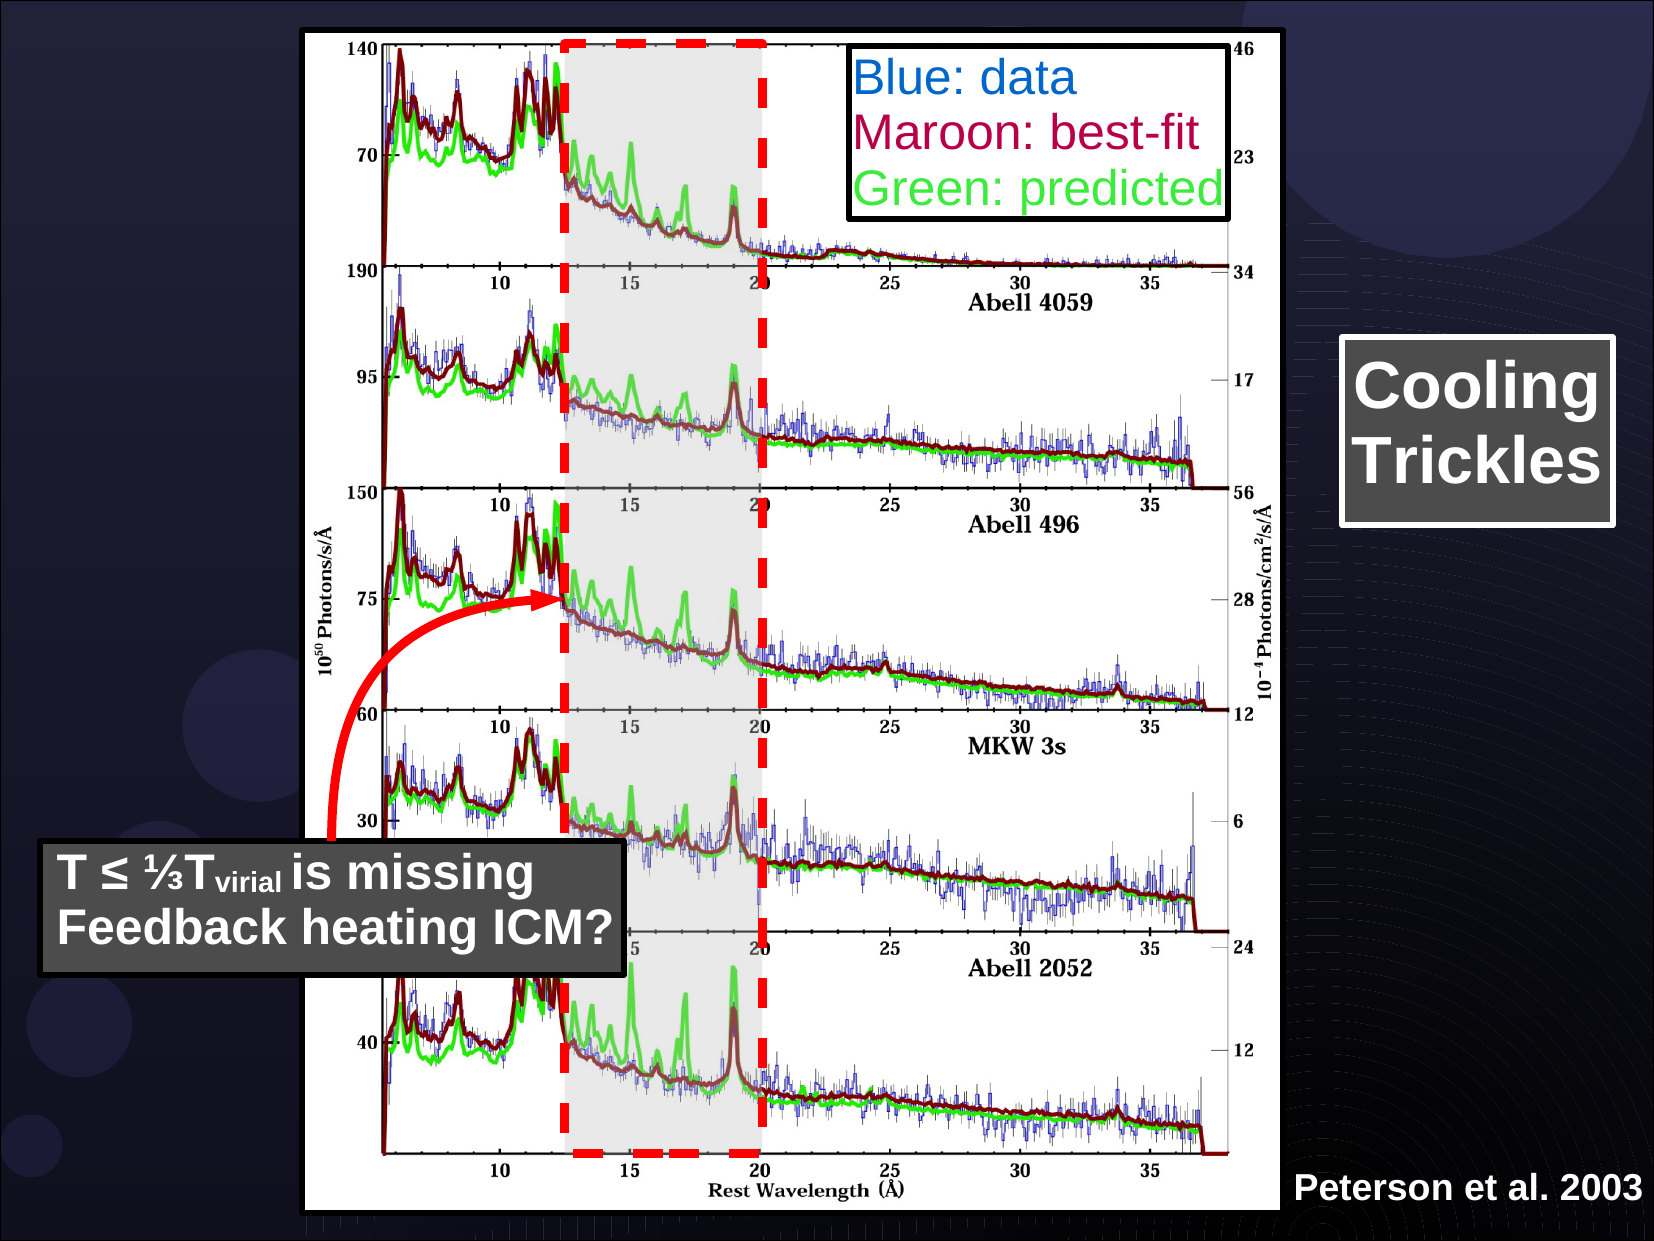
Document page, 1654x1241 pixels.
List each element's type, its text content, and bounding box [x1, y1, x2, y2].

text_box [564, 43, 763, 1154]
text_box Peterson et al. 2003 [1293, 1166, 1645, 1209]
text_box Blue: data Maroon: best-fit Green: predicted [849, 45, 1221, 220]
text_box T ≤ ⅓Tvirial is missing Feedback heating ICM? [39, 840, 624, 976]
picture [337, 600, 564, 838]
text_box Cooling Trickles [1342, 337, 1613, 526]
picture [305, 33, 1281, 1211]
